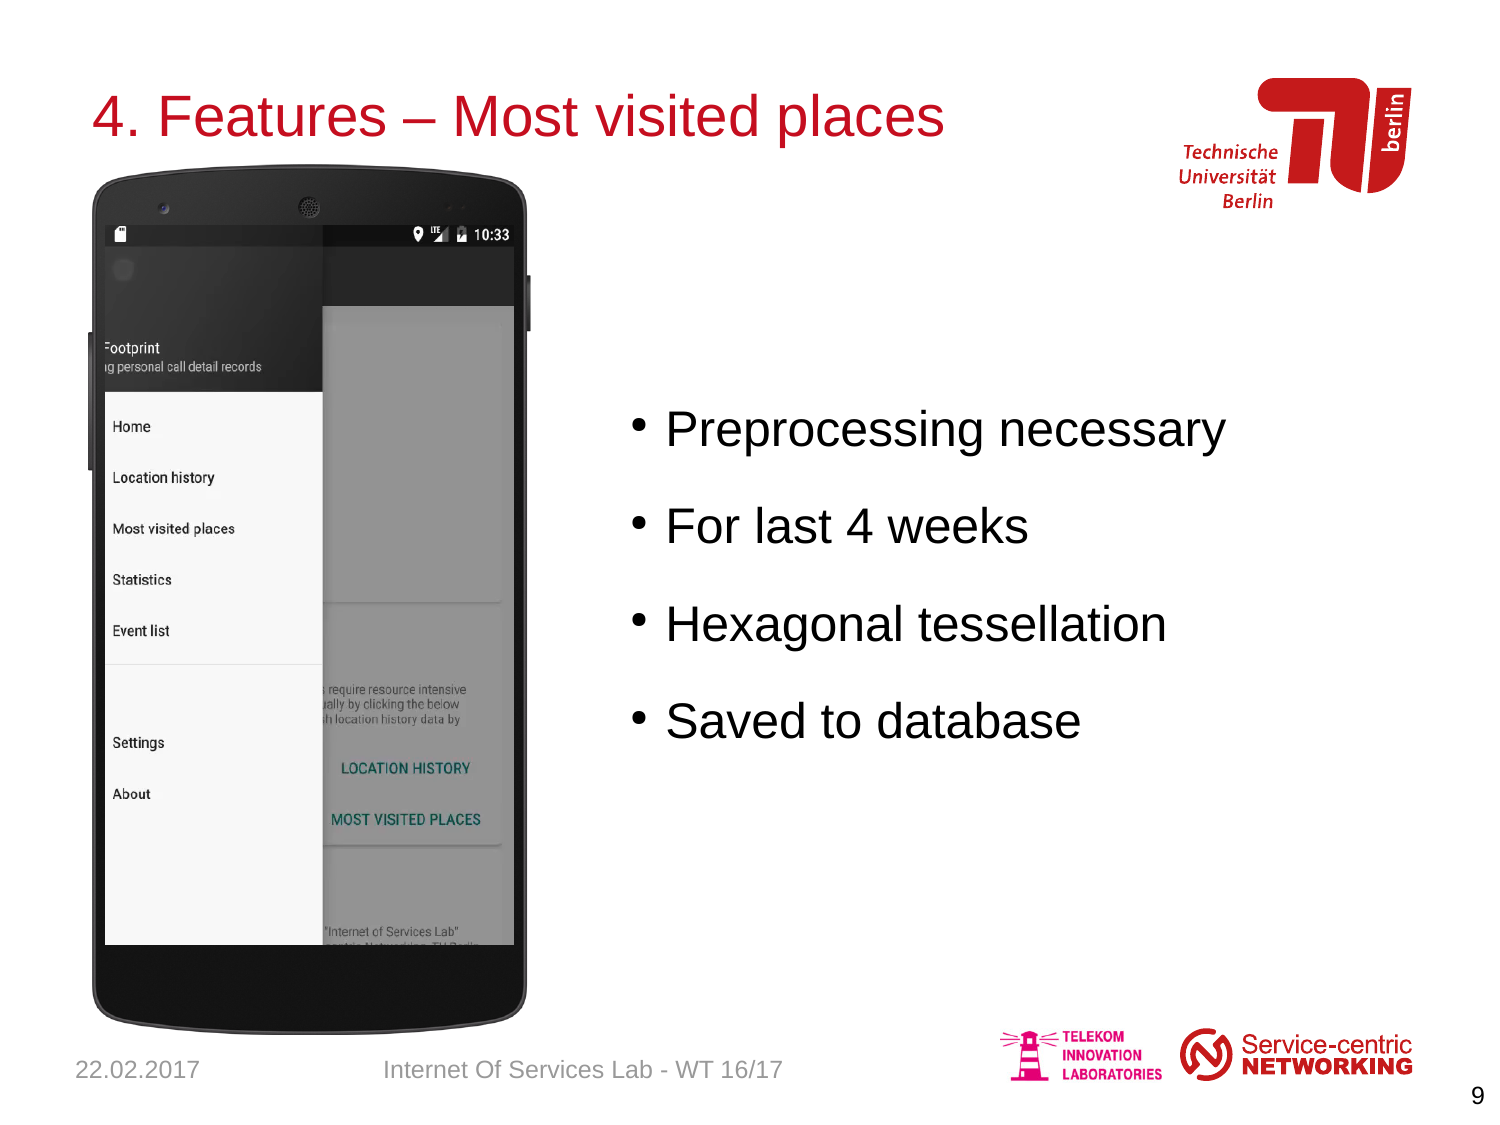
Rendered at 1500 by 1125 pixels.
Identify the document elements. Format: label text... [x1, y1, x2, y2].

picture [1000, 1028, 1162, 1083]
title 4. Features – Most visited places [88, 78, 1152, 212]
text_box [105, 224, 515, 946]
list Preprocessing necessary For last 4 weeks Hexagonal tessellation Saved to database [630, 270, 1411, 983]
slide_number <number> [1412, 1065, 1500, 1125]
picture [88, 164, 531, 1036]
